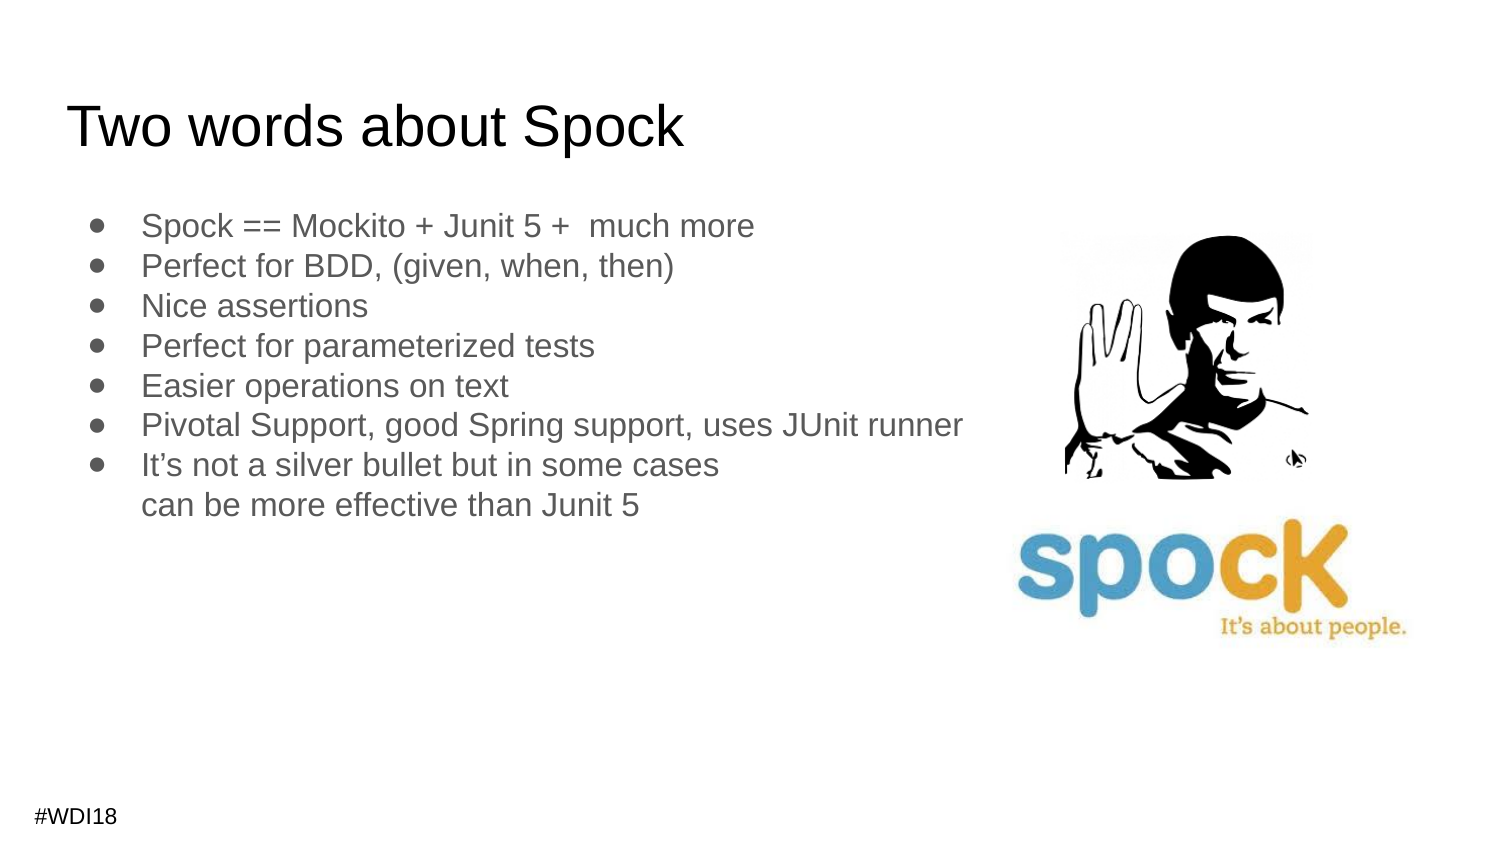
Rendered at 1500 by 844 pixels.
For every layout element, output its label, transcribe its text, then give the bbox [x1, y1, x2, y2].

title Two words about Spock [51, 72, 1449, 167]
list Spock == Mockito + Junit 5 + much more Perfect for BDD, (given, when, then) Nice assertions Perfect for parameterized tests Easier operations on text Pivotal Support, good Spring support, uses JUnit runner It’s not a silver bullet but in some cases can be more effective than Junit 5 [51, 189, 1449, 644]
picture [1060, 231, 1313, 484]
text_box #WDI18 [0, 786, 247, 844]
picture [994, 497, 1428, 658]
